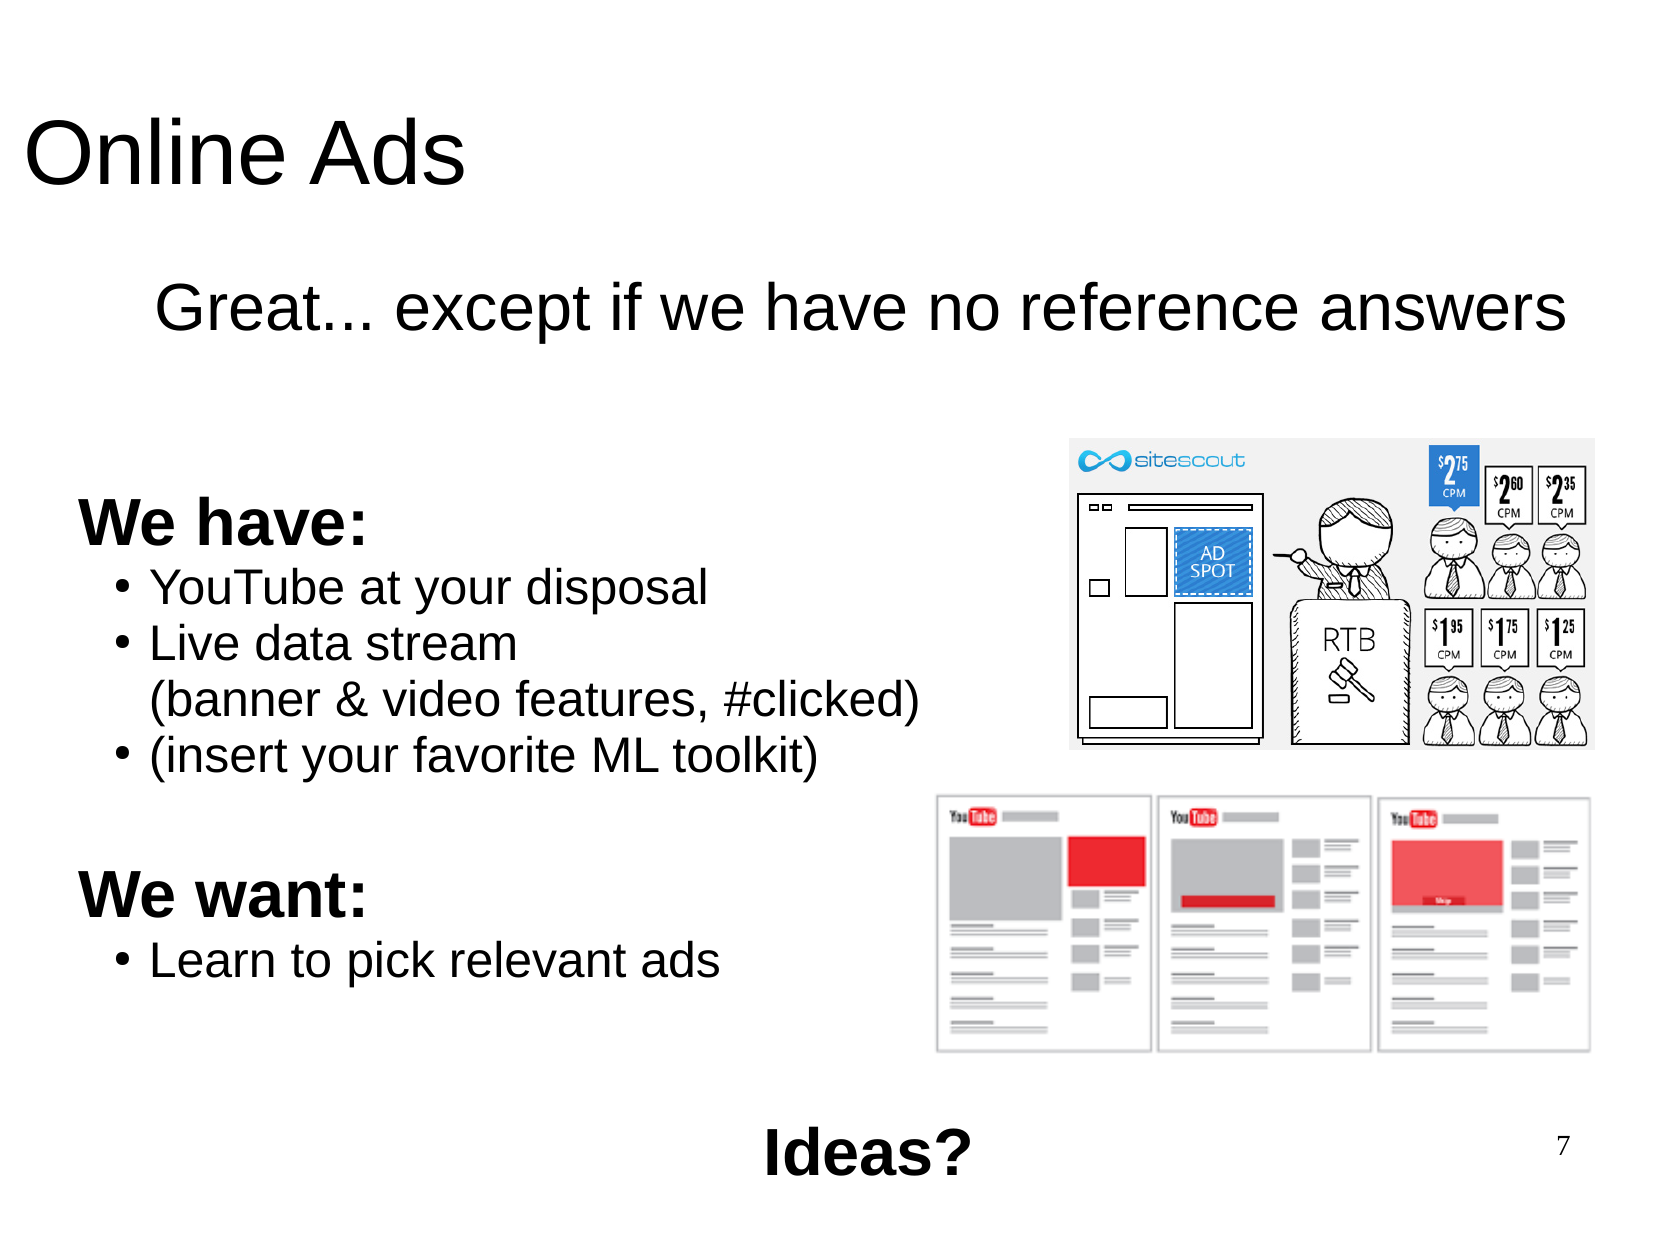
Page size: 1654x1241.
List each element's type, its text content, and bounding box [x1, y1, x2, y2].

picture [933, 790, 1599, 1061]
text_box We have: YouTube at your disposal Live data stream (banner & video features, #clicked) (insert your favorite ML toolkit) We want: Learn to pick relevant ads [78, 483, 973, 990]
text_box Ideas? [748, 1114, 991, 1190]
title Online Ads [23, 49, 1512, 257]
text_box Great... except if we have no reference answers [136, 270, 1587, 346]
picture [1069, 438, 1595, 750]
